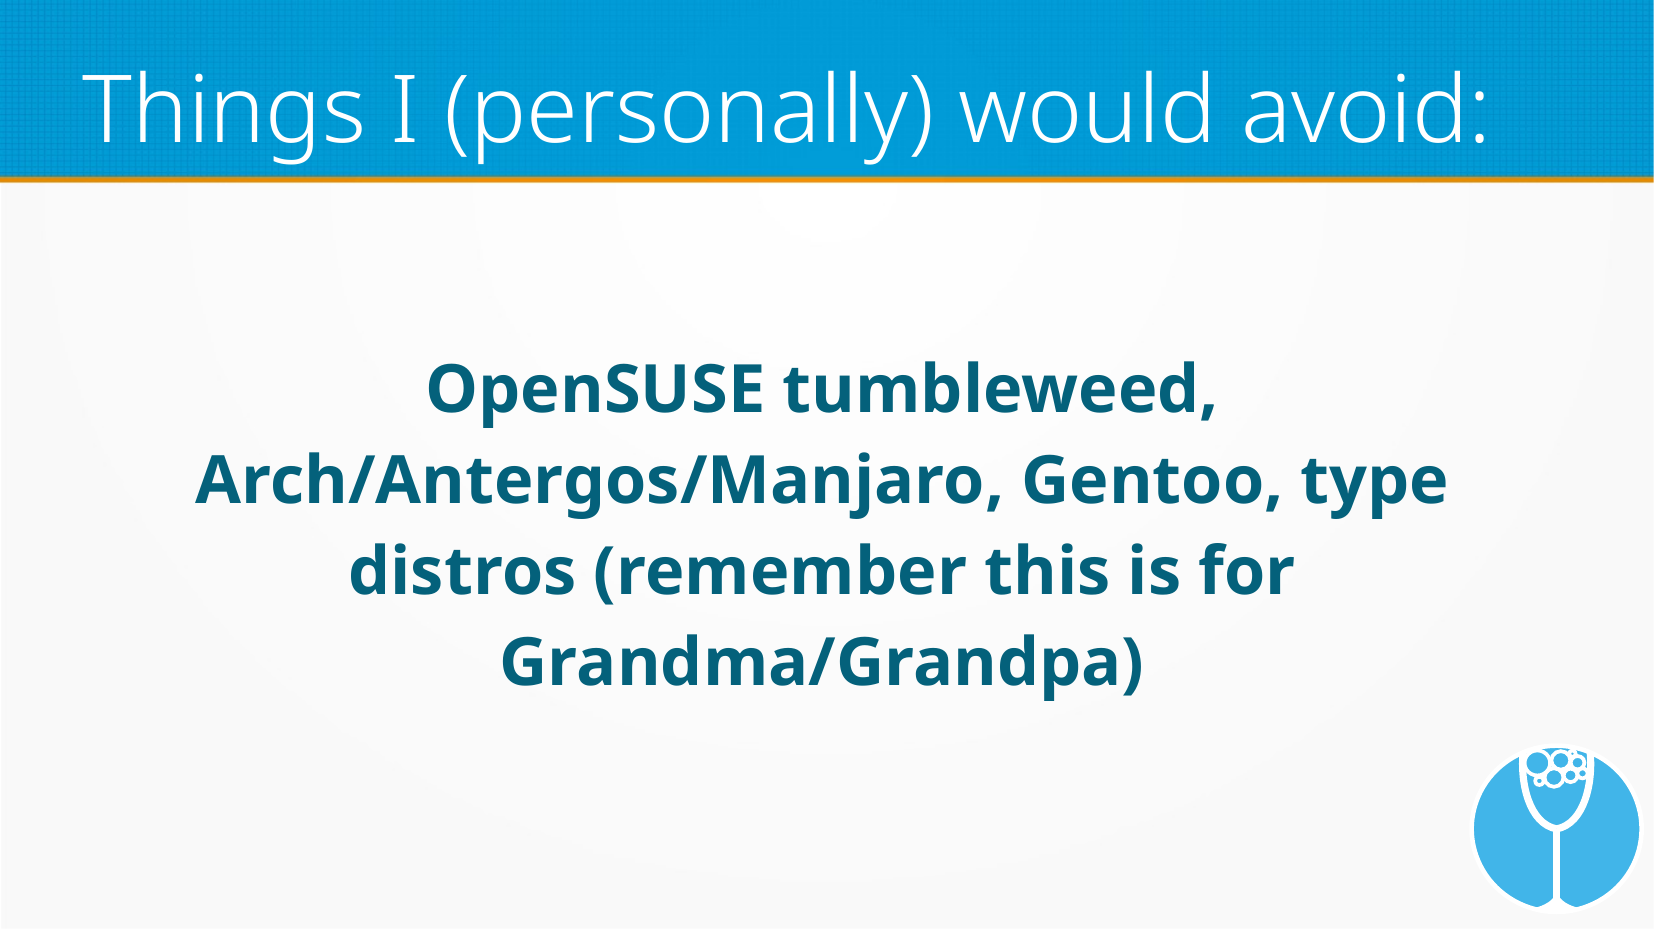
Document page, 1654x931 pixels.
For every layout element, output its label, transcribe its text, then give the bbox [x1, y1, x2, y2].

picture [0, 175, 1654, 931]
subtitle OpenSUSE tumbleweed, Arch/Antergos/Manjaro, Gentoo, type distros (remember this is for Grandma/Grandpa) [82, 236, 1563, 811]
title Things I (personally) would avoid: [82, 14, 1571, 171]
